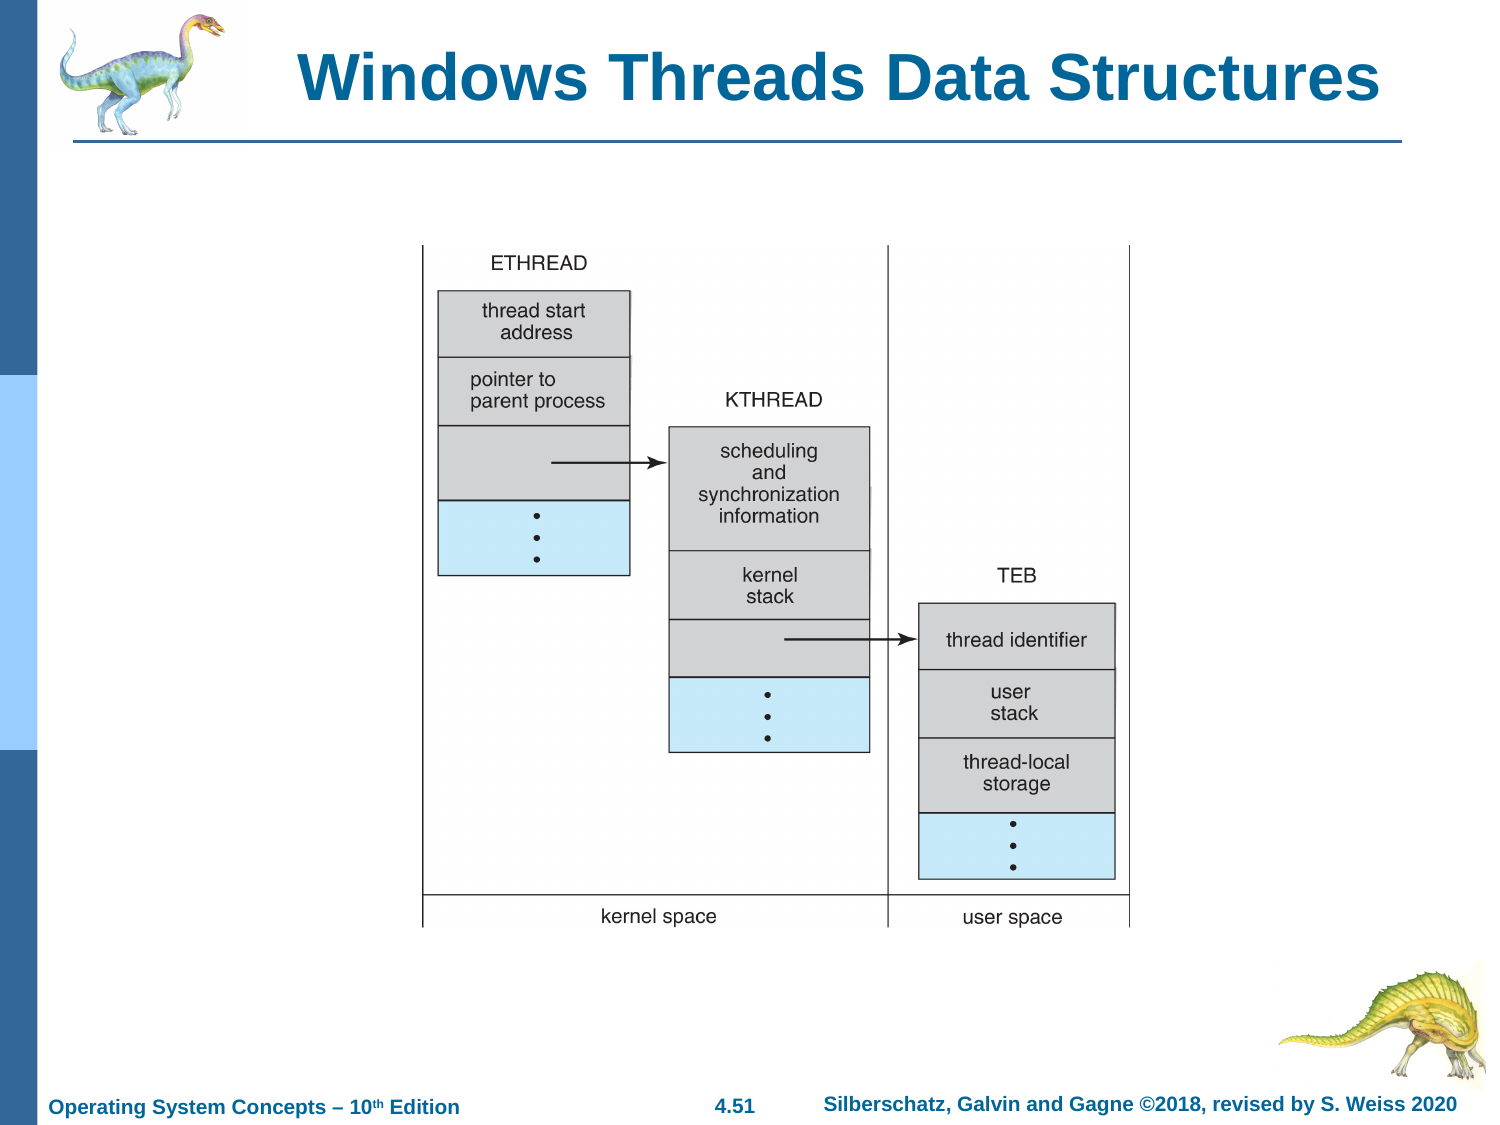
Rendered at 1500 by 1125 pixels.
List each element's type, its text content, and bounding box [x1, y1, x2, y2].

picture [1140, 1096, 1148, 1101]
picture [46, 0, 243, 149]
picture [1275, 959, 1486, 1090]
title Windows Threads Data Structures [208, 26, 1471, 122]
picture [422, 245, 1130, 928]
